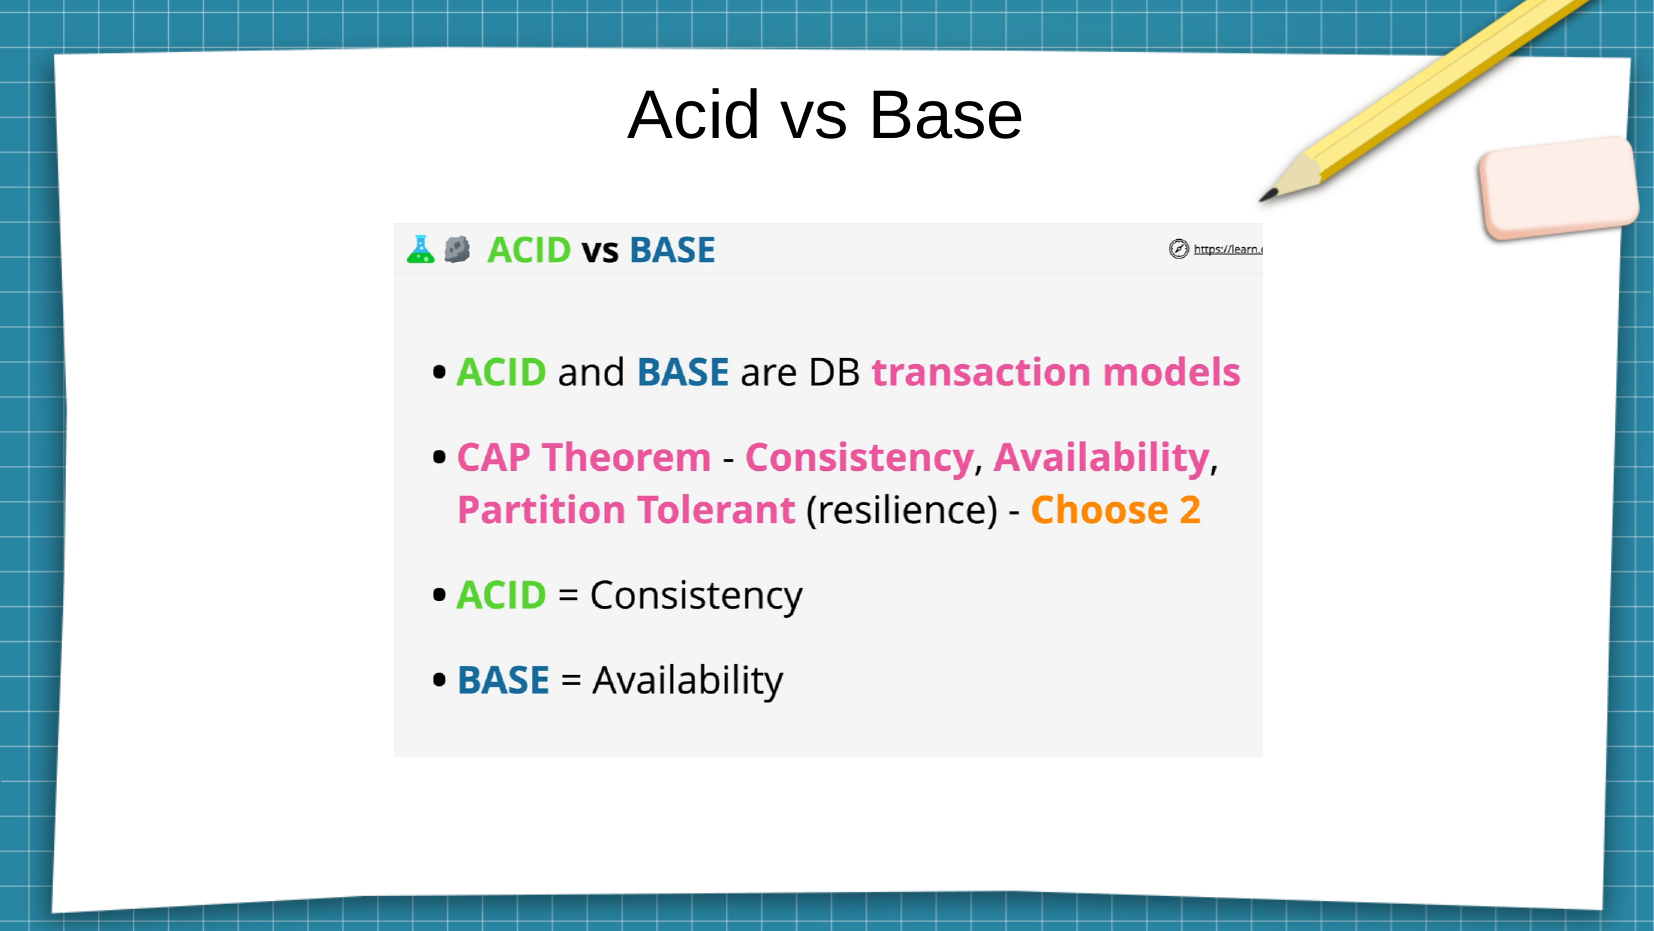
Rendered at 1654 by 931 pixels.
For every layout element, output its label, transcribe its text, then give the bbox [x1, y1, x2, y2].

title Acid vs Base [82, 37, 1571, 193]
picture [0, 0, 1654, 931]
